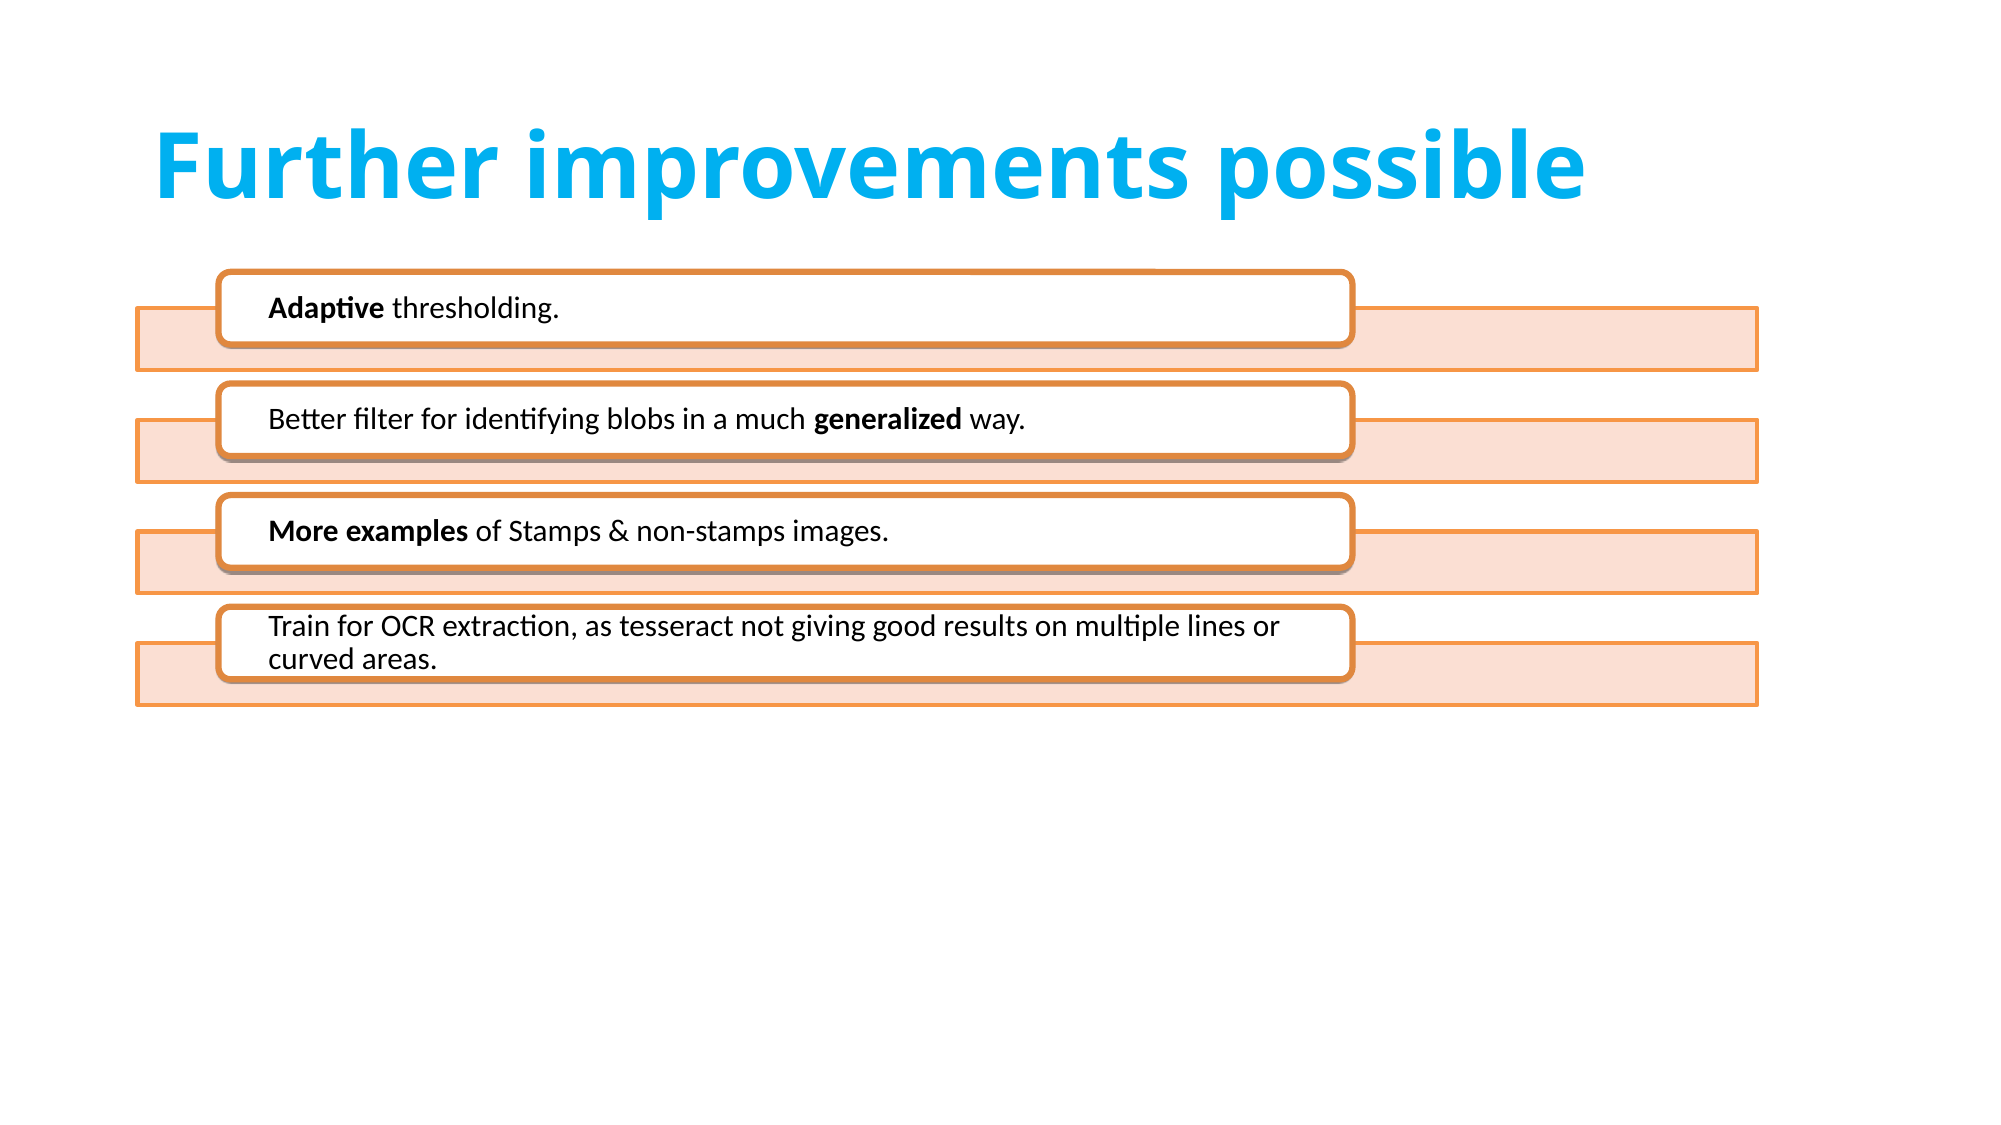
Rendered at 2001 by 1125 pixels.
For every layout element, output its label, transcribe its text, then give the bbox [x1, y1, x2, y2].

text_box [137, 531, 1758, 594]
text_box Better filter for identifying blobs in a much generalized way. [218, 383, 1353, 457]
text_box [137, 308, 1758, 371]
text_box More examples of Stamps & non-stamps images. [218, 495, 1353, 568]
text_box Adaptive thresholding. [218, 271, 1353, 345]
text_box Train for OCR extraction, as tesseract not giving good results on multiple lines or curved areas. [218, 606, 1353, 680]
text_box [137, 643, 1758, 705]
text_box [137, 419, 1758, 482]
text_box Further improvements possible [137, 59, 1863, 278]
